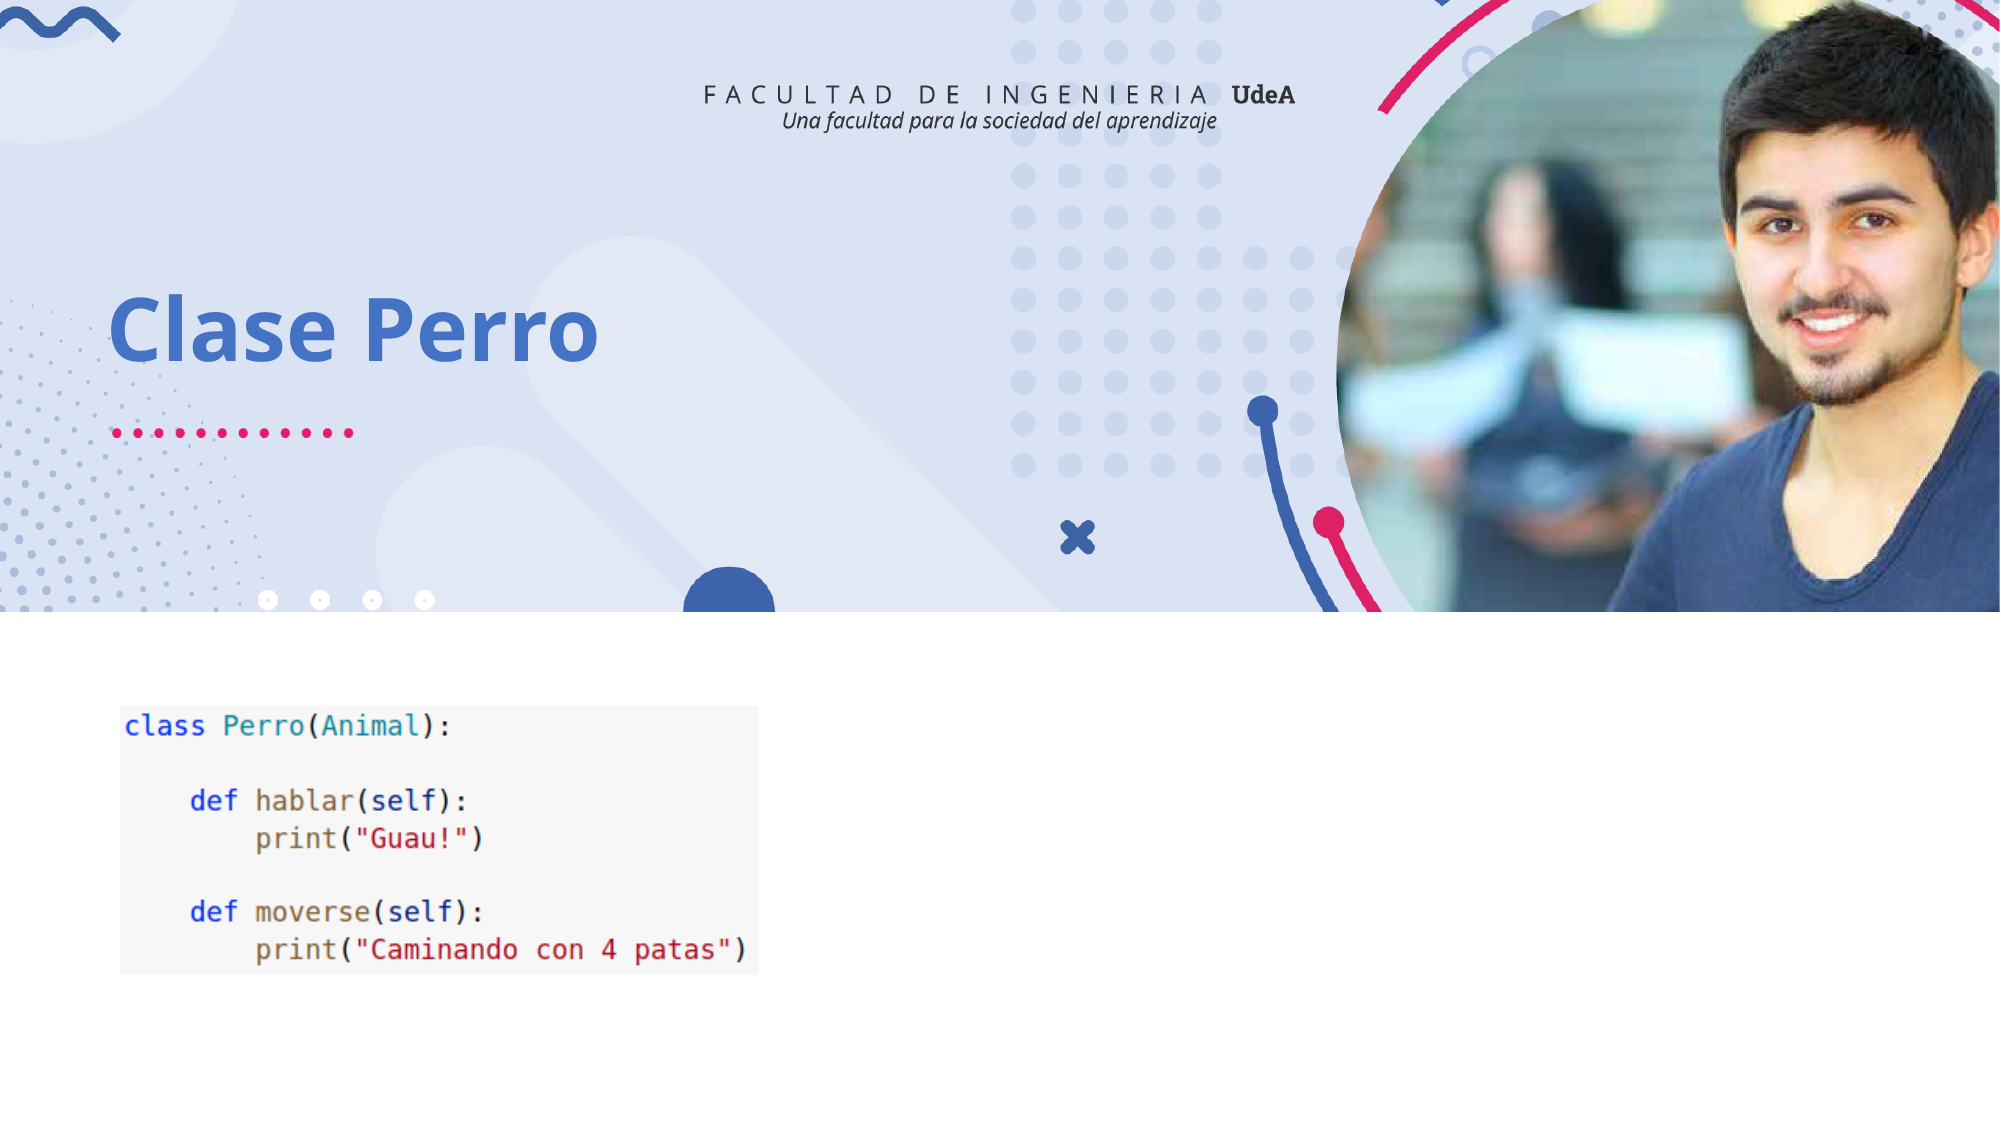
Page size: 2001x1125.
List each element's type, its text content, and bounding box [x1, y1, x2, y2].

picture [0, 0, 2000, 612]
text_box Clase Perro [92, 277, 988, 389]
picture [120, 706, 759, 976]
